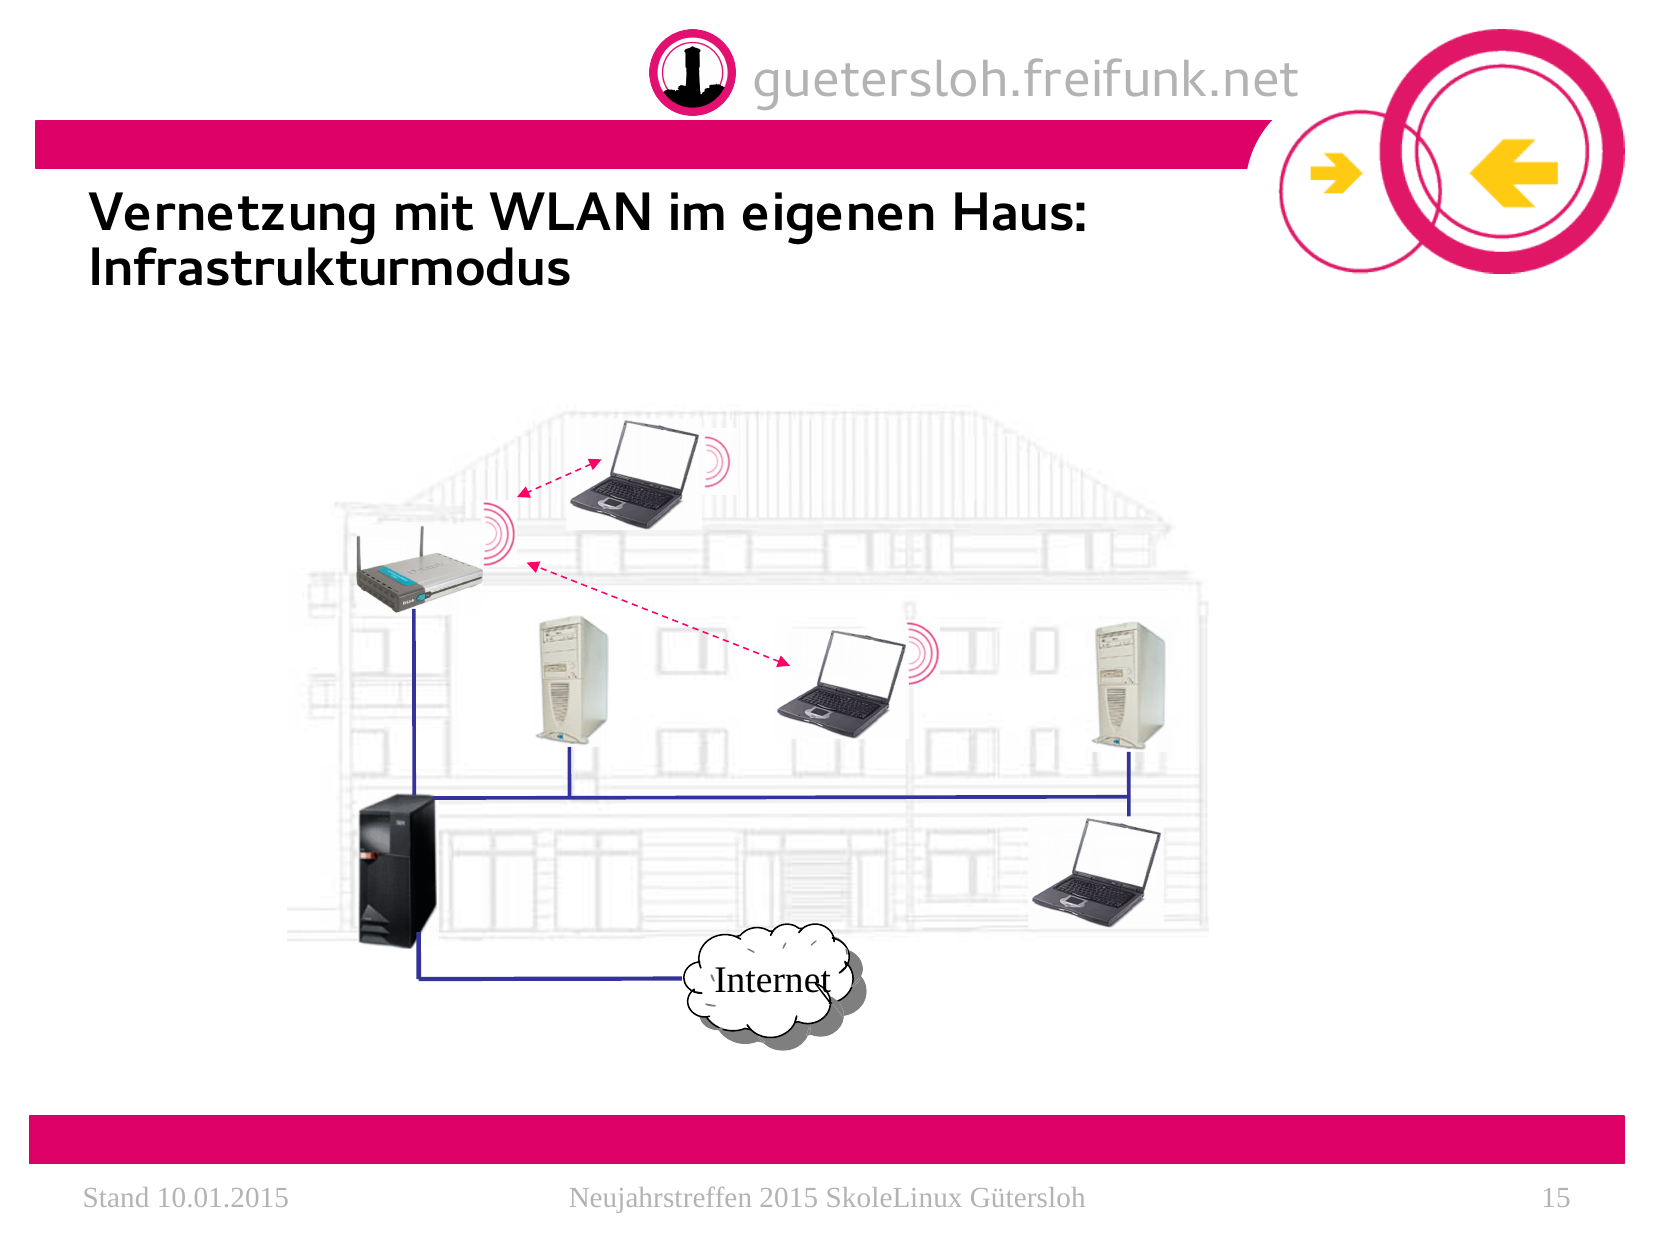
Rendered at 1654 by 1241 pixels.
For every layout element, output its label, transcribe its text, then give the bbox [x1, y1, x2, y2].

picture [285, 402, 1209, 949]
title Vernetzung mit WLAN im eigenen Haus: Infrastrukturmodus [88, 172, 1123, 319]
text_box [683, 962, 830, 1038]
picture [649, 29, 736, 116]
picture [1278, 29, 1625, 274]
text_box Internet [699, 948, 851, 1009]
text_box [701, 924, 847, 948]
